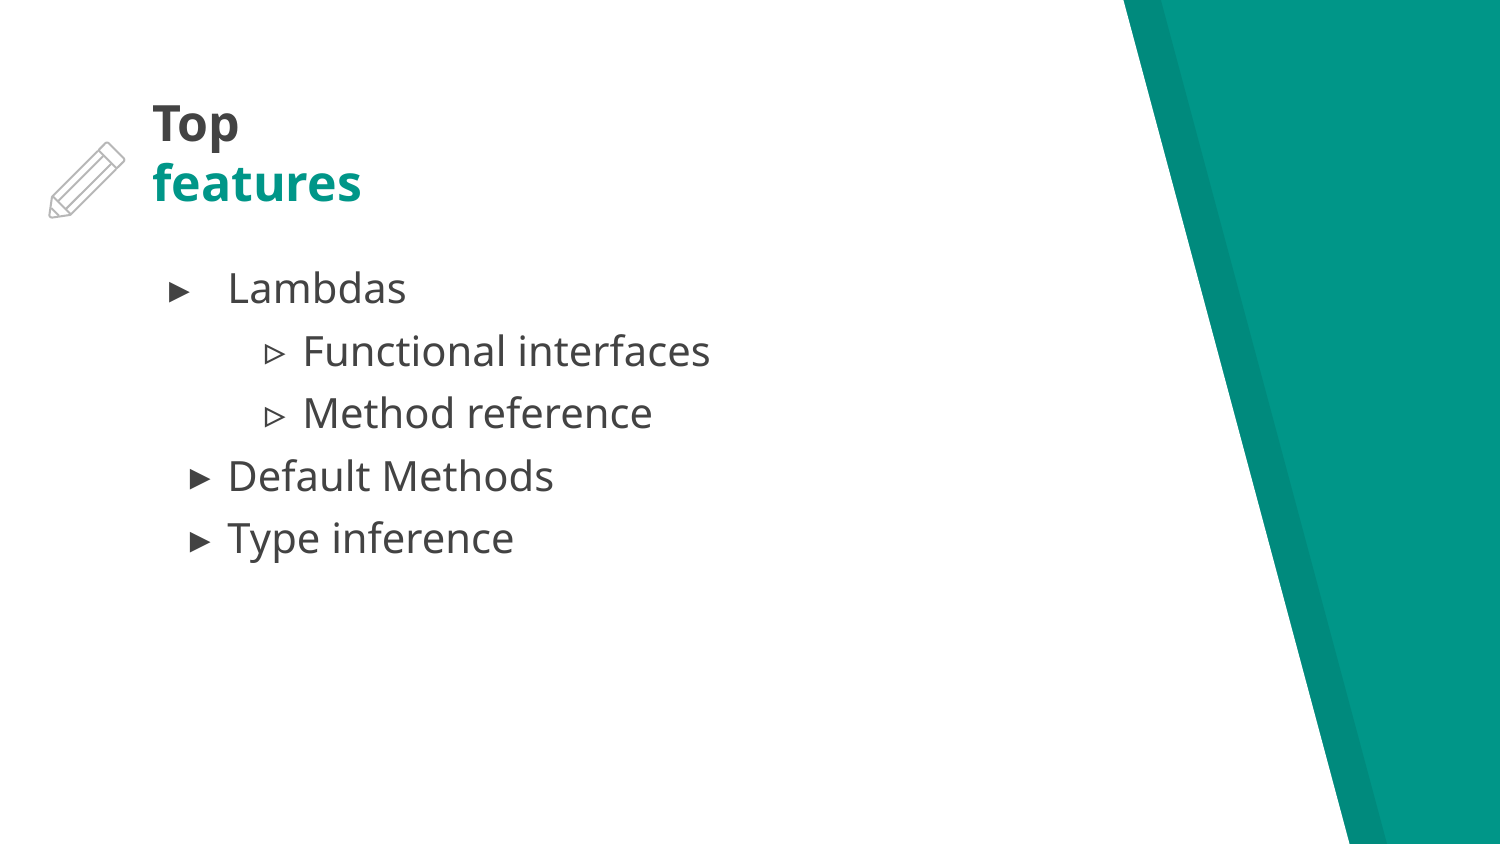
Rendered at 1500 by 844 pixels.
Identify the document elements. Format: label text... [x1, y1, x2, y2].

title Top features [137, 146, 1011, 227]
list Lambdas Functional interfaces Method reference Default Methods Type inference [137, 246, 1011, 617]
